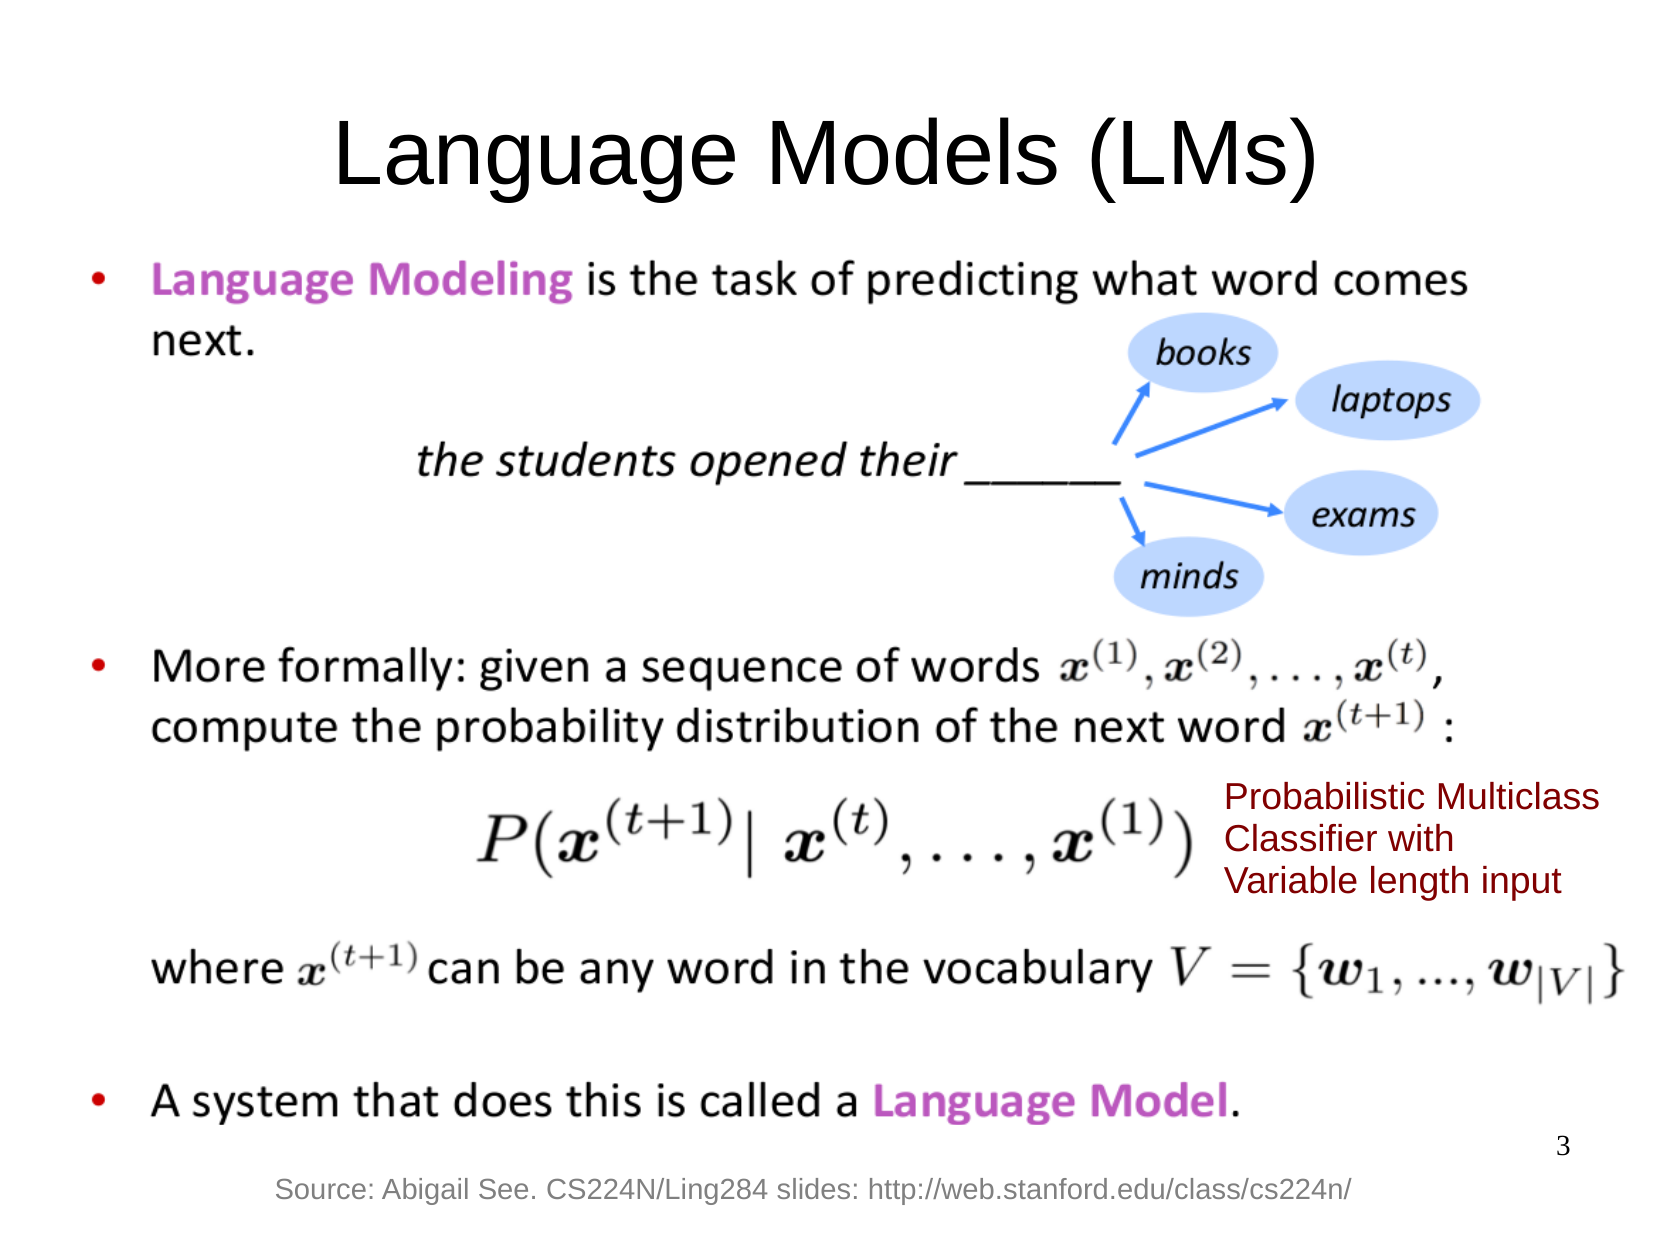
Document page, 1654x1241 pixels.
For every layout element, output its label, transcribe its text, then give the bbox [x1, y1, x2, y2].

title Language Models (LMs) [82, 49, 1571, 257]
picture [27, 229, 1636, 1125]
text_box Probabilistic Multiclass Classifier with Variable length input [1209, 768, 1630, 909]
text_box Source: Abigail See. CS224N/Ling284 slides: http://web.stanford.edu/class/cs224n/ [259, 1165, 1654, 1241]
